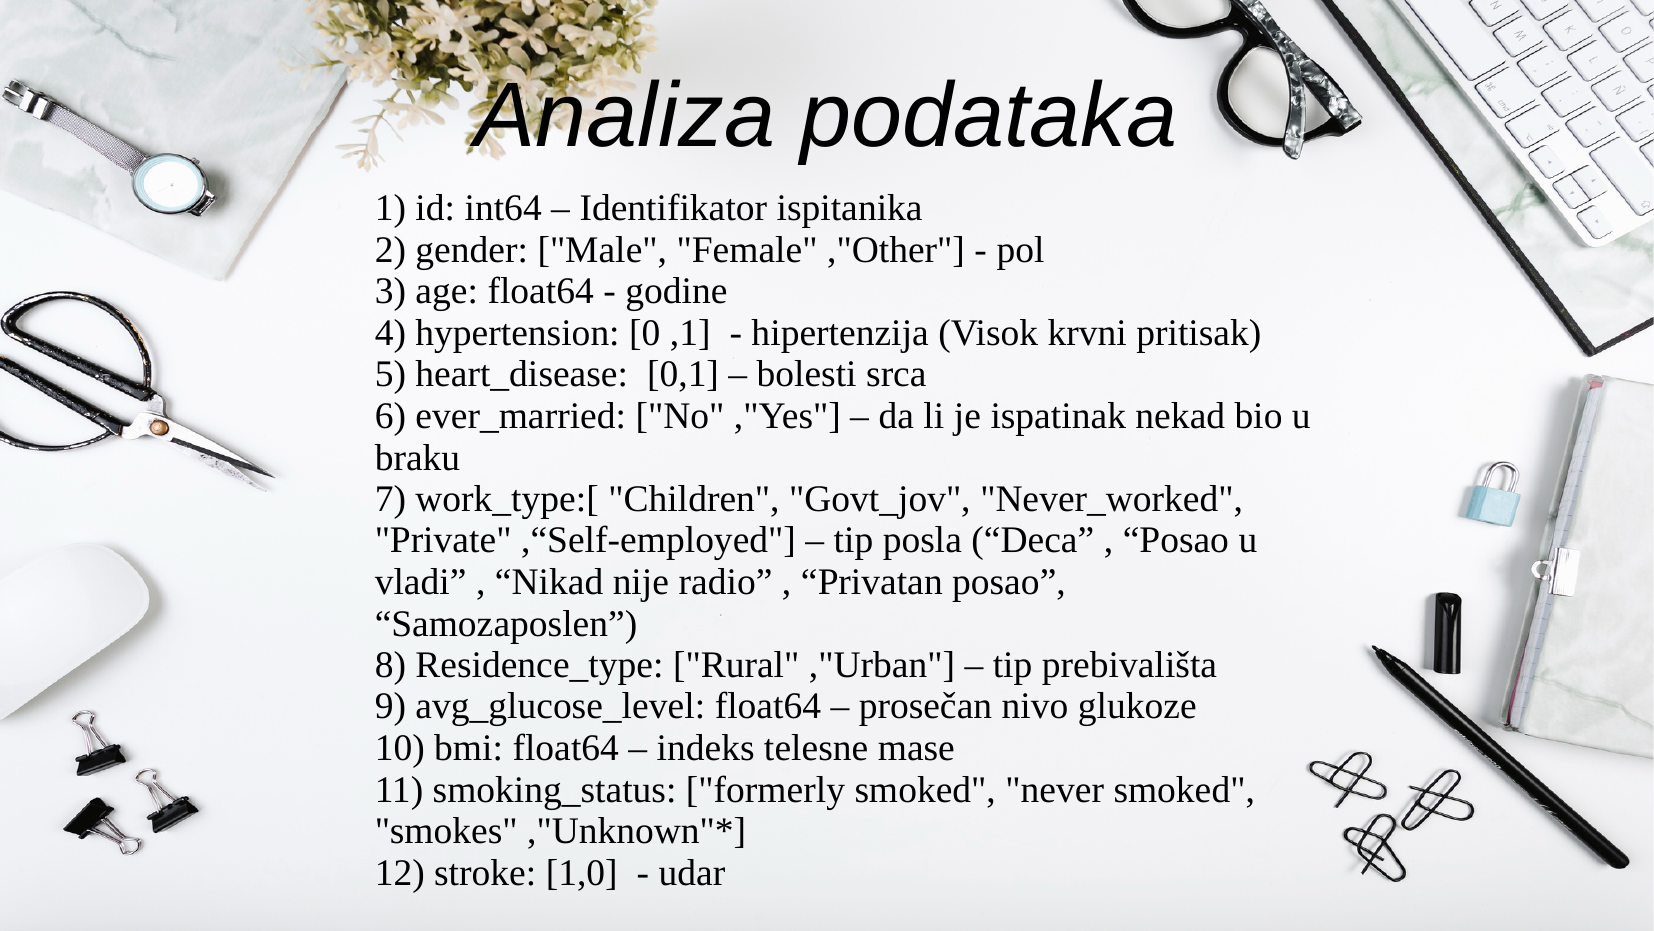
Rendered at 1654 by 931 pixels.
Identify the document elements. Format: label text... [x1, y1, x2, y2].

picture [0, 0, 1654, 931]
text_box 1) id: int64 – Identifikator ispitanika 2) gender: ["Male", "Female" ,"Other"] - pol 3) age: float64 - godine 4) hypertension: [0 ,1] - hipertenzija (Visok krvni pritisak) 5) heart_disease: [0,1] – bolesti srca 6) ever_married: ["No" ,"Yes"] – da li je ispatinak nekad bio u braku 7) work_type:[ "Children", "Govt_jov", "Never_worked", "Private" ,“Self-employed"] – tip posla (“Deca” , “Posao u vladi” , “Nikad nije radio” , “Privatan posao”, “Samozaposlen”) 8) Residence_type: ["Rural" ,"Urban"] – tip prebivališta 9) avg_glucose_level: float64 – prosečan nivo glukoze 10) bmi: float64 – indeks telesne mase 11) smoking_status: ["formerly smoked", "never smoked", "smokes" ,"Unknown"*] 12) stroke: [1,0] - udar [360, 180, 1336, 918]
title Analiza podataka [82, 37, 1571, 193]
